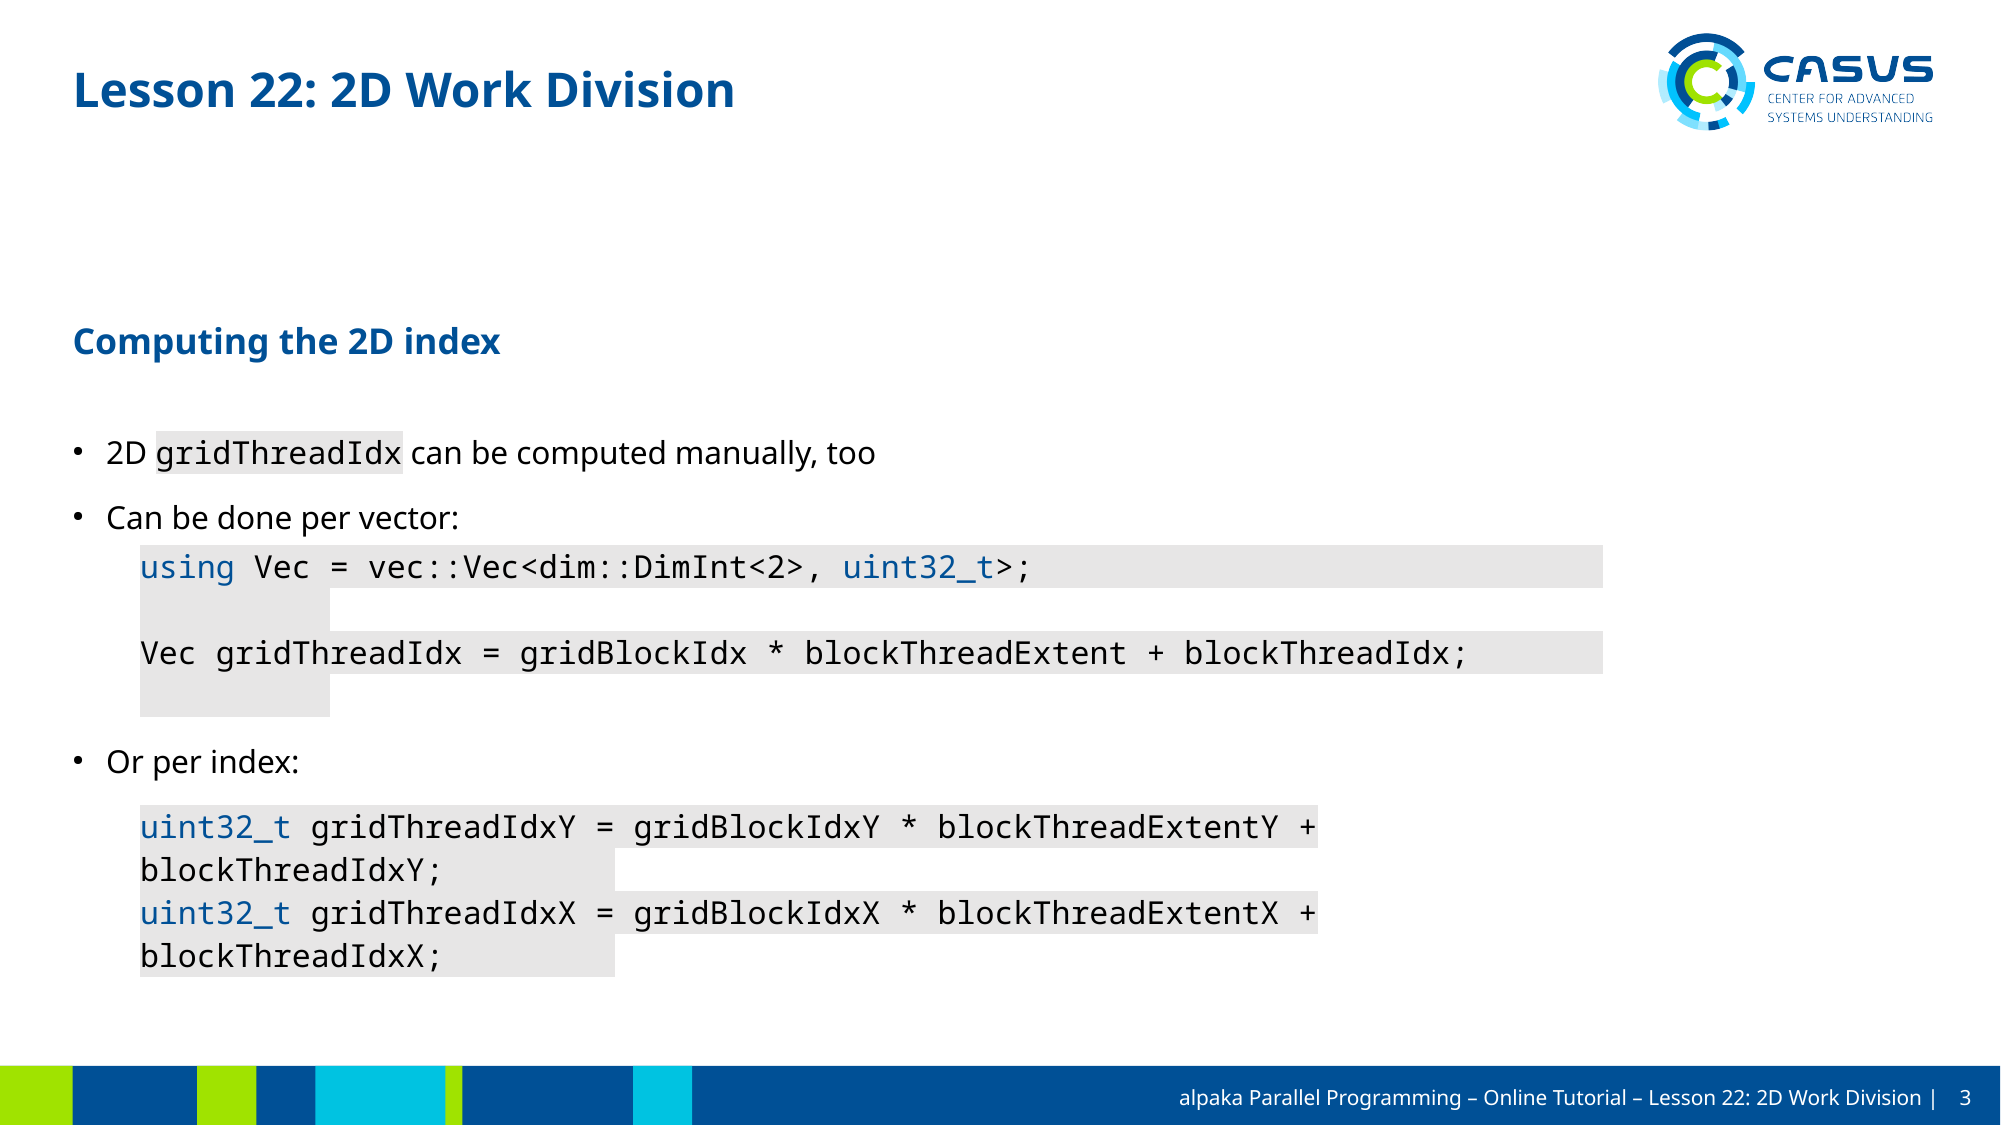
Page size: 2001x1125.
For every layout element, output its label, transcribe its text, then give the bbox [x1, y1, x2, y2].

picture [1658, 33, 1933, 131]
title Lesson 22: 2D Work Division [72, 54, 1620, 123]
list Computing the 2D index 2D gridThreadIdx can be computed manually, too Can be done per vector: using Vec = vec::Vec<dim::DimInt<2>, uint32_t>; Vec gridThreadIdx = gridBlockIdx * blockThreadExtent + blockThreadIdx; Or per index: uint32_t gridThreadIdxY = gridBlockIdxY * blockThreadExtentY + blockThreadIdxY; uint32_t gridThreadIdxX = gridBlockIdxX * blockThreadExtentX + blockThreadIdxX; [72, 316, 1620, 979]
